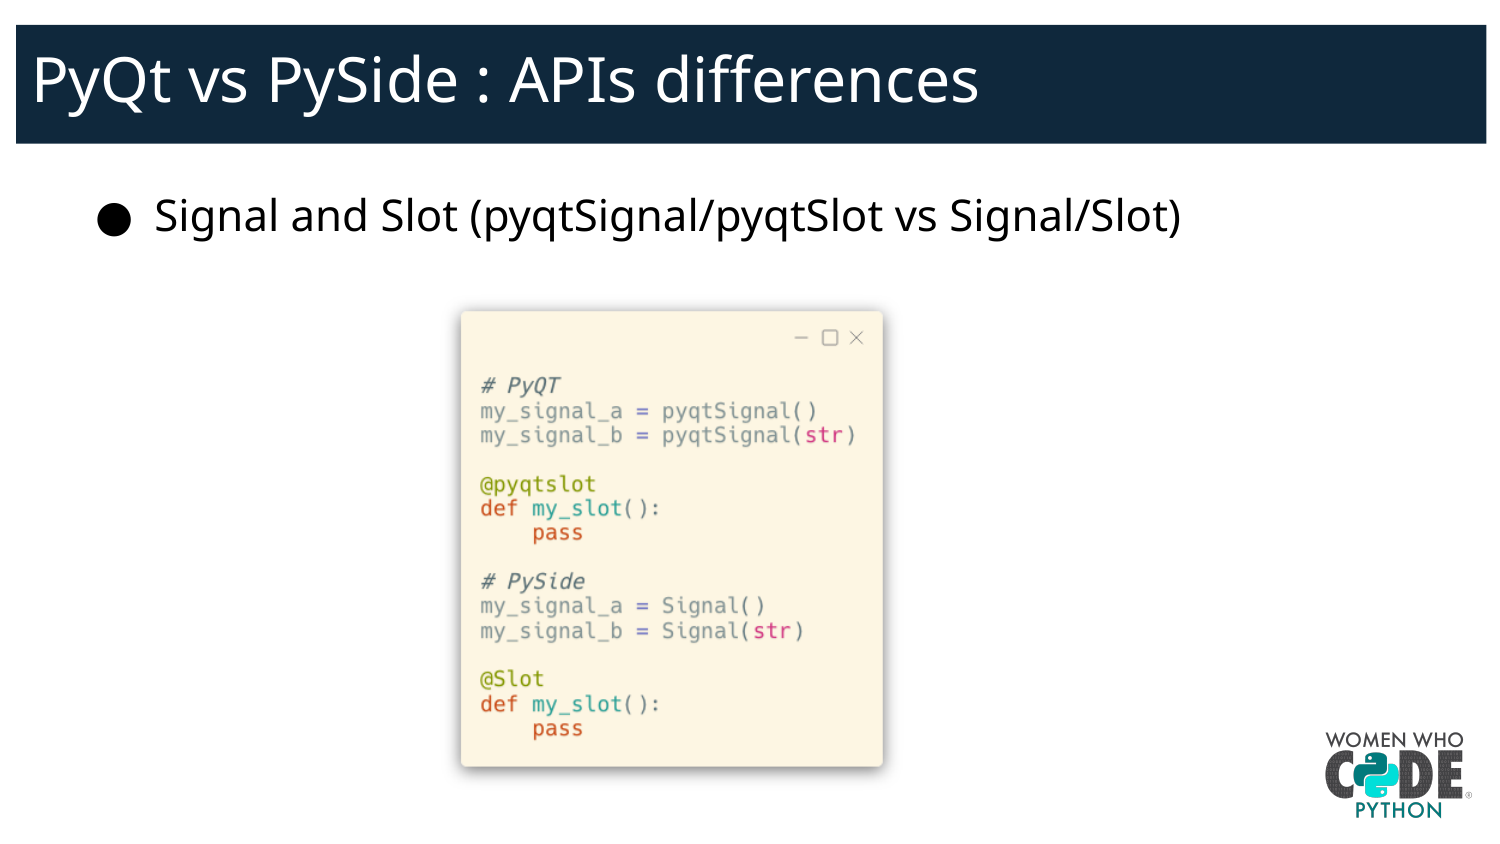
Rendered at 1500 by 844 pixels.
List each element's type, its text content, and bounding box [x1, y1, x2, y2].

text_box PyQt vs PySide : APIs differences [16, 24, 1487, 144]
picture [1312, 719, 1480, 831]
title Signal and Slot (pyqtSignal/pyqtSlot vs Signal/Slot) [64, 172, 1400, 775]
picture [394, 244, 950, 834]
